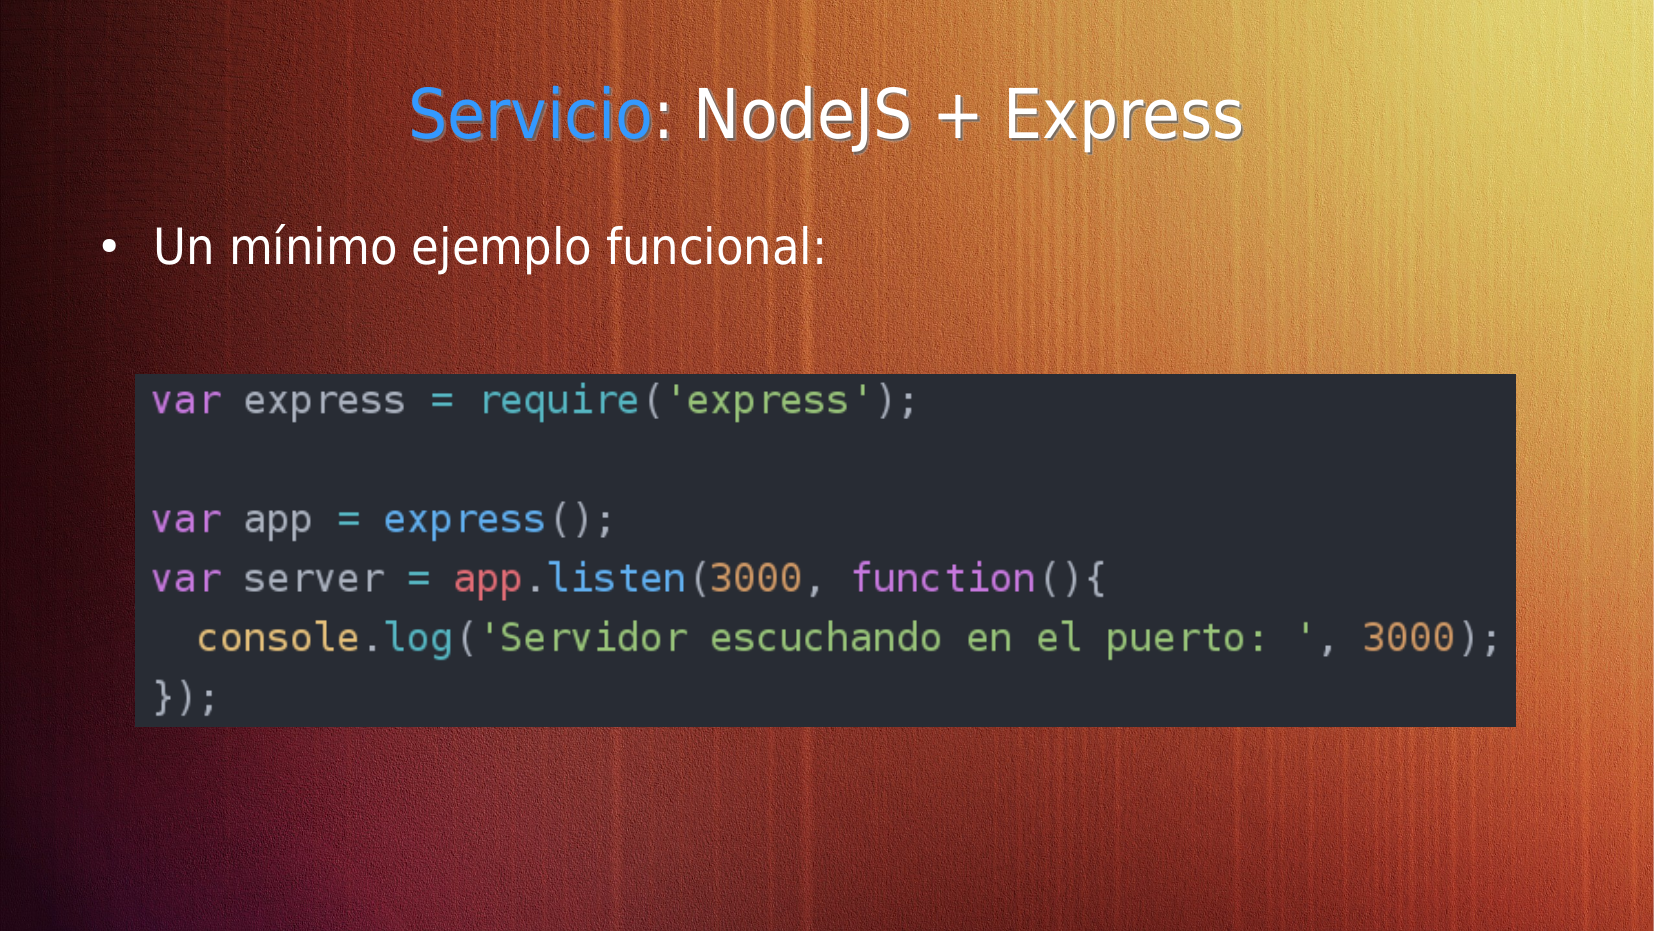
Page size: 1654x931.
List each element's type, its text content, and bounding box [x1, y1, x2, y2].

list Un mínimo ejemplo funcional: [82, 217, 1571, 886]
title Servicio: NodeJS + Express [82, 37, 1571, 193]
picture [0, 0, 1654, 931]
